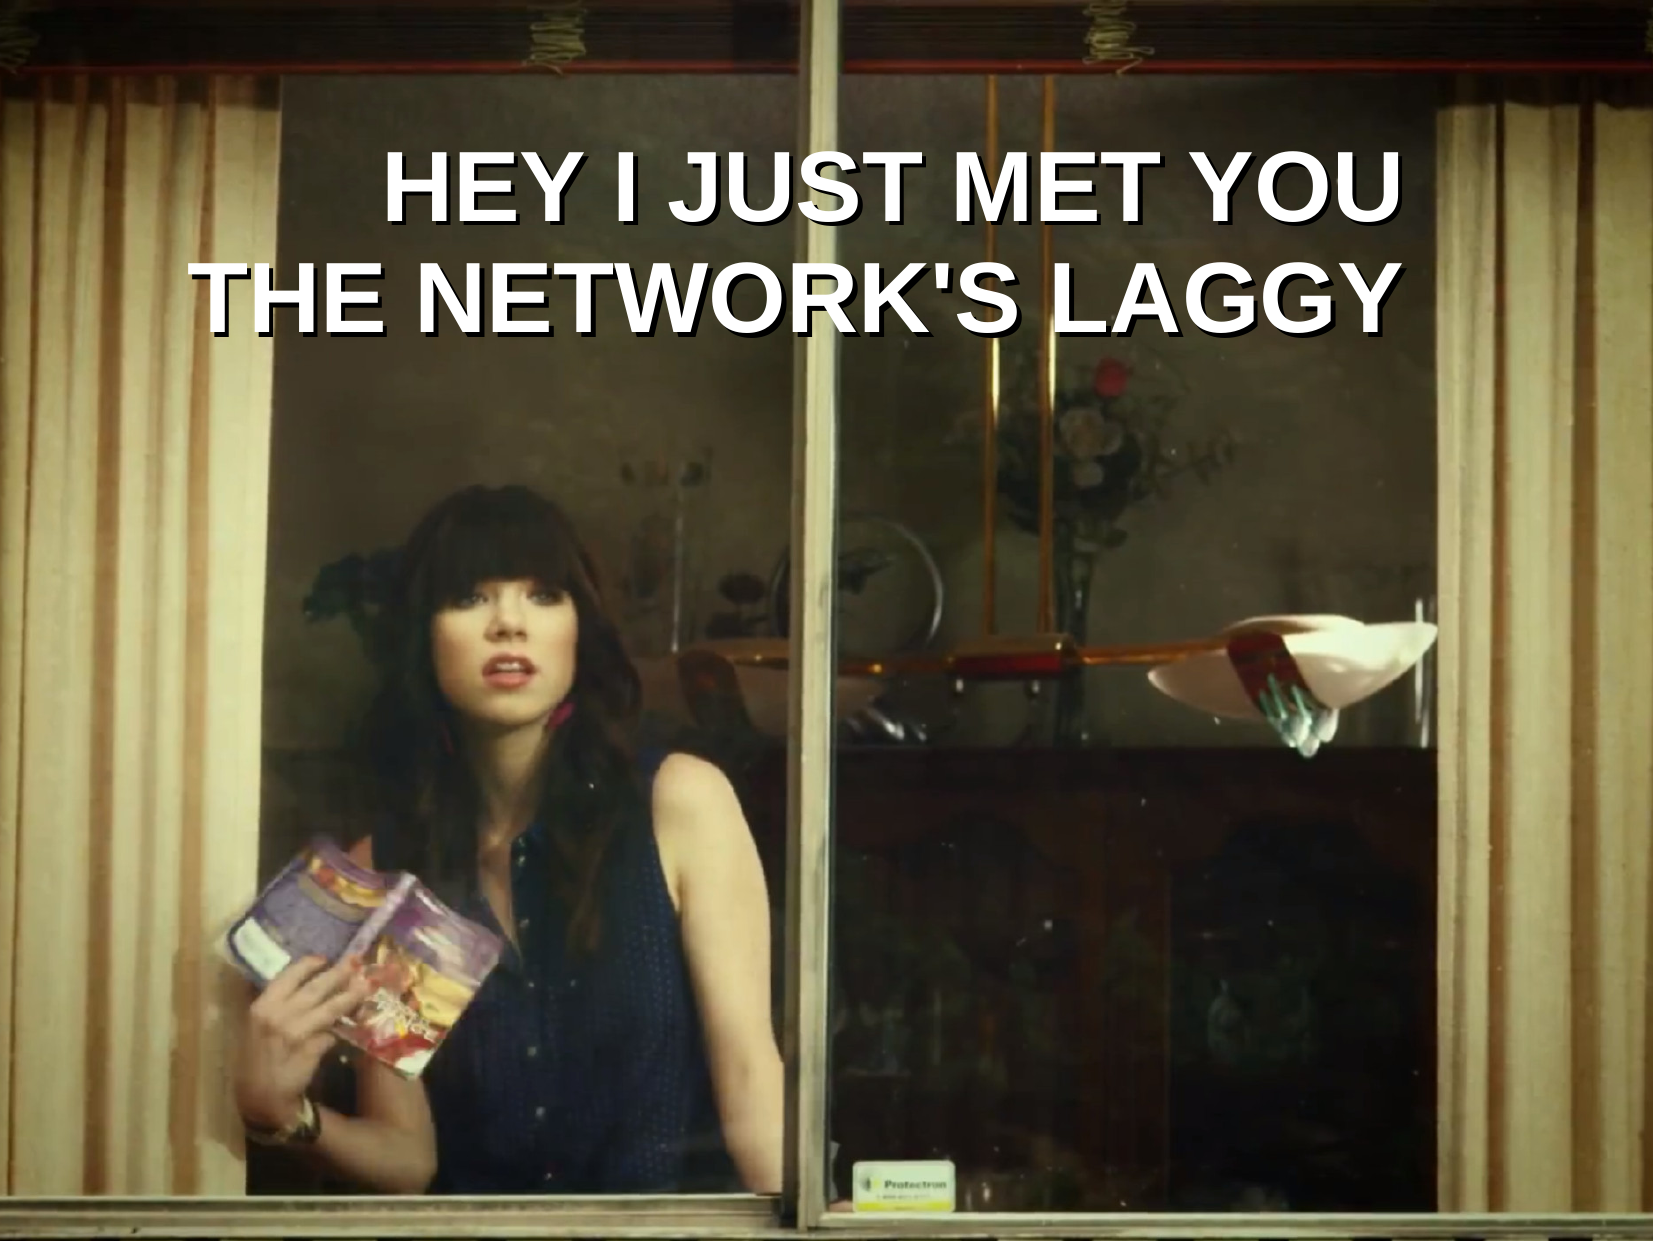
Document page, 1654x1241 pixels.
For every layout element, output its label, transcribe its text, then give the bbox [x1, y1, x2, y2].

picture [0, 0, 1653, 1241]
subtitle HEY I JUST MET YOU THE NETWORK'S LAGGY [0, 0, 1406, 496]
